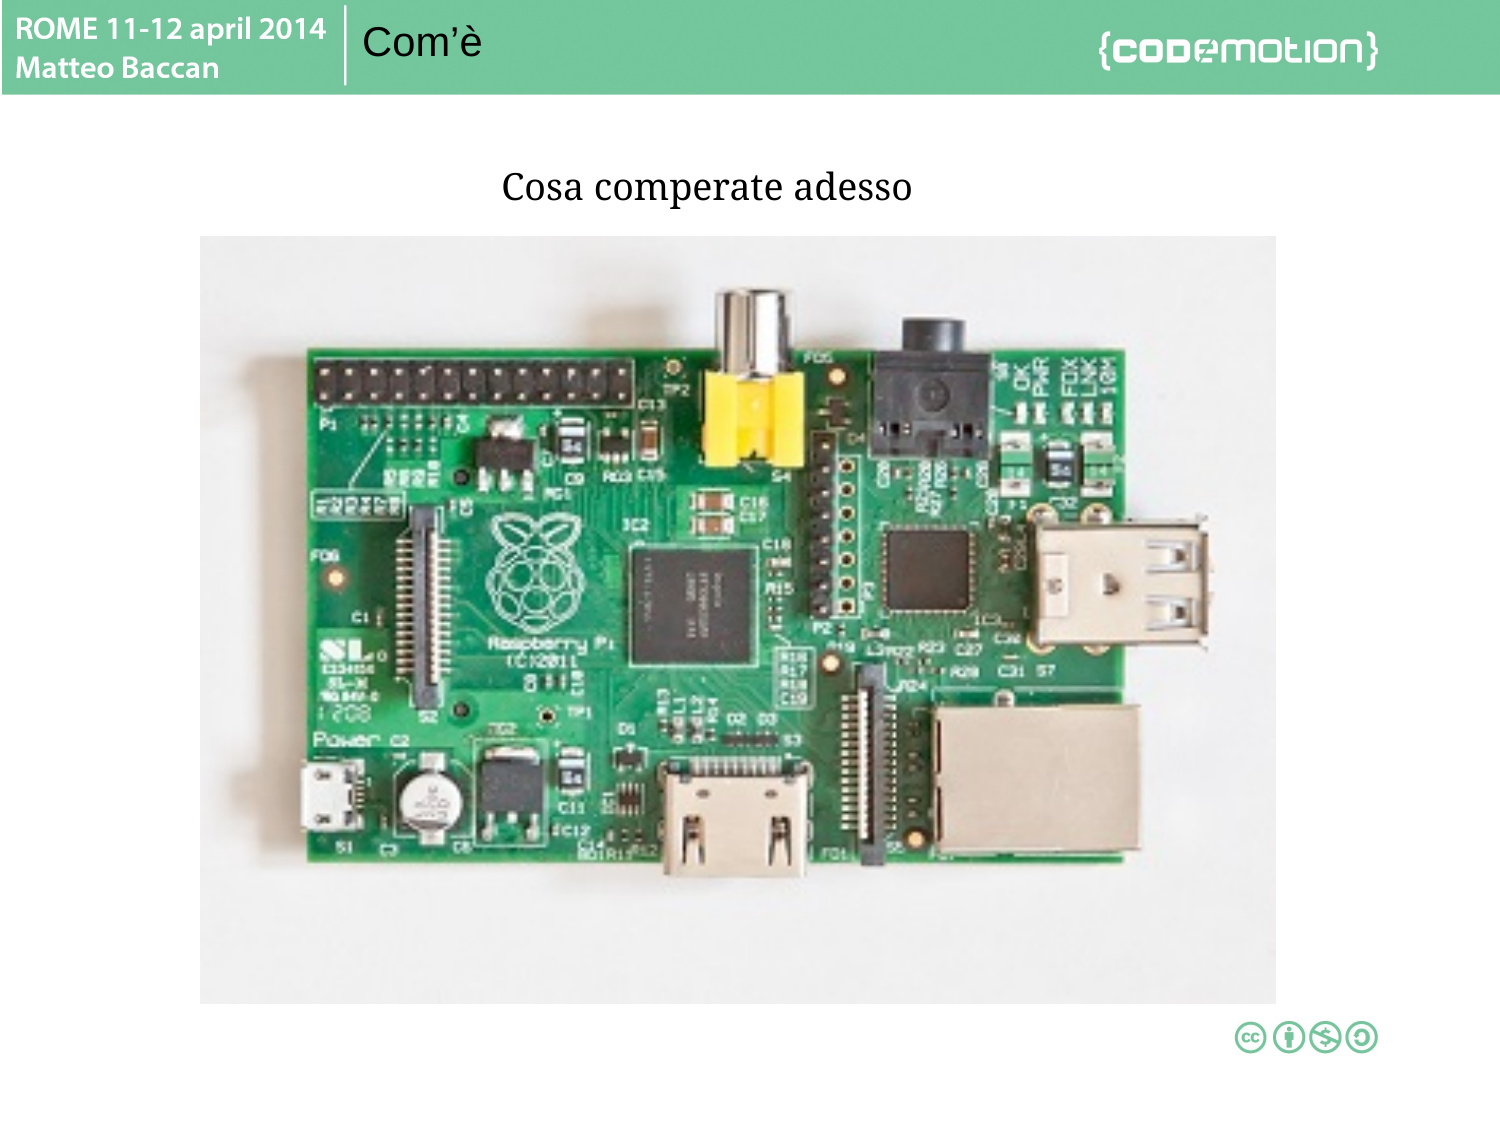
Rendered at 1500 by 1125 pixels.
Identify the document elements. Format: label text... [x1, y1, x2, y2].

text_box Cosa comperate adesso [448, 153, 967, 212]
picture [2, 0, 1500, 1125]
list Com’è [347, 11, 1373, 87]
